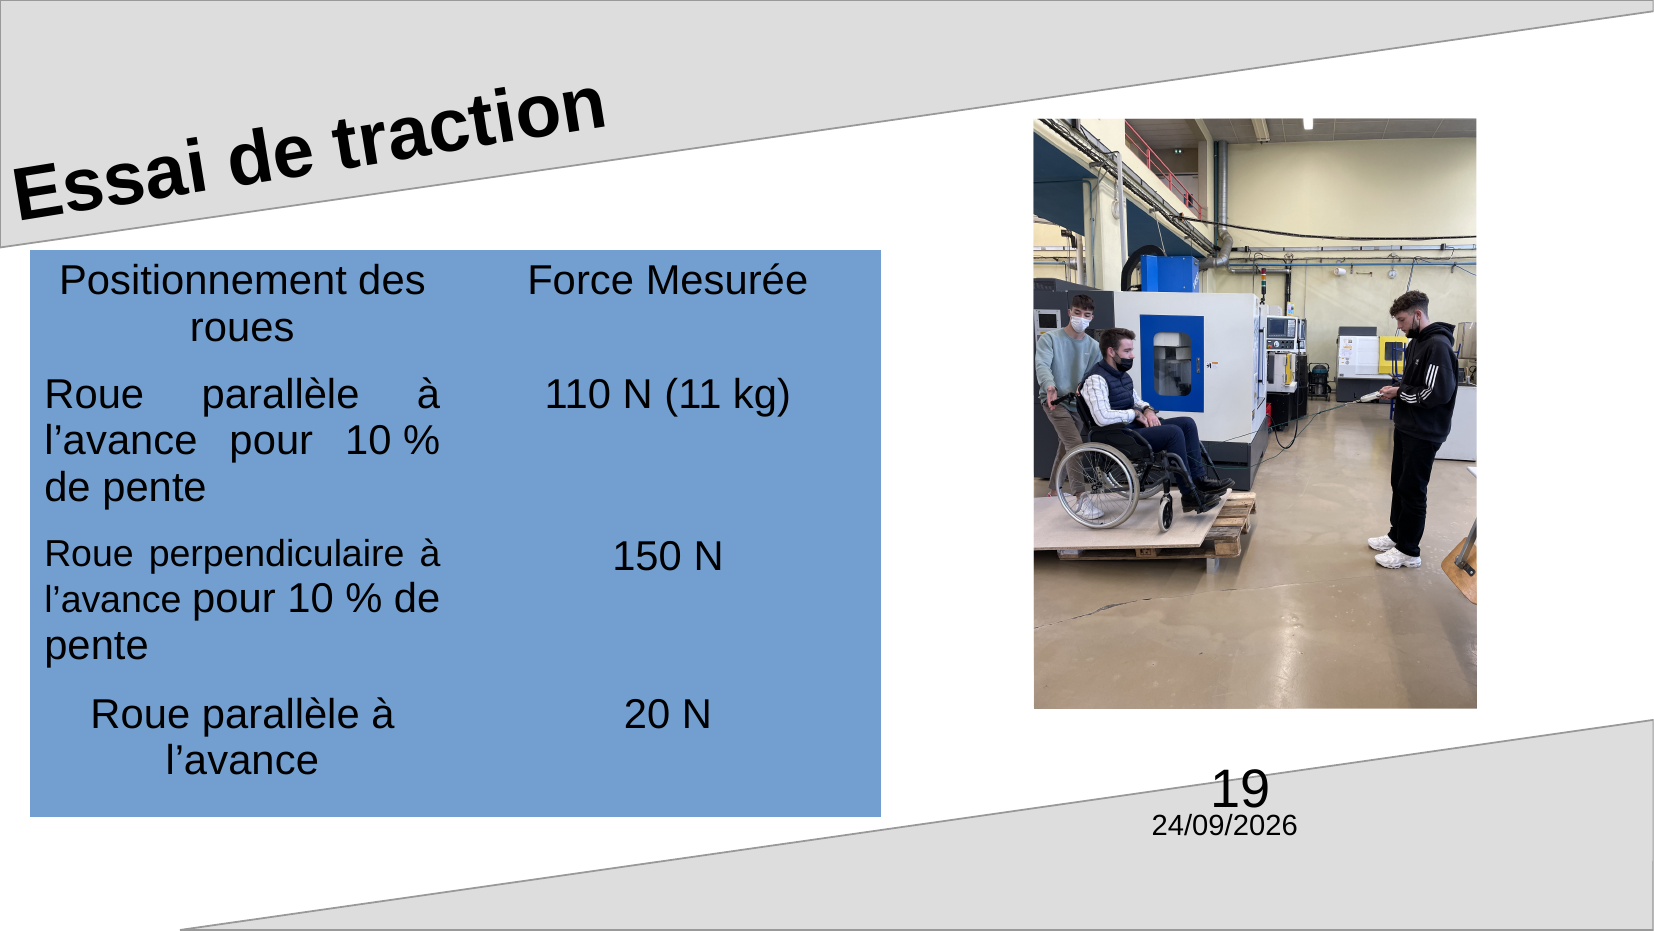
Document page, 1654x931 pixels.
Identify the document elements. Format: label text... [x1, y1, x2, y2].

title Essai de traction [0, 0, 1483, 270]
table_cell Roue parallèle à l’avance pour 10 % de pente [30, 363, 455, 526]
picture [1033, 118, 1477, 709]
table_cell Roue parallèle à l’avance [30, 683, 455, 817]
table_cell 110 N (11 kg) [455, 363, 881, 526]
table_header Force Mesurée [455, 250, 881, 363]
table_cell 150 N [455, 526, 881, 683]
table_header Positionnement des roues [30, 250, 455, 363]
text_box [1151, 752, 1624, 871]
table_cell 20 N [455, 683, 881, 817]
table_cell Roue perpendiculaire à l’avance pour 10 % de pente [30, 526, 455, 683]
